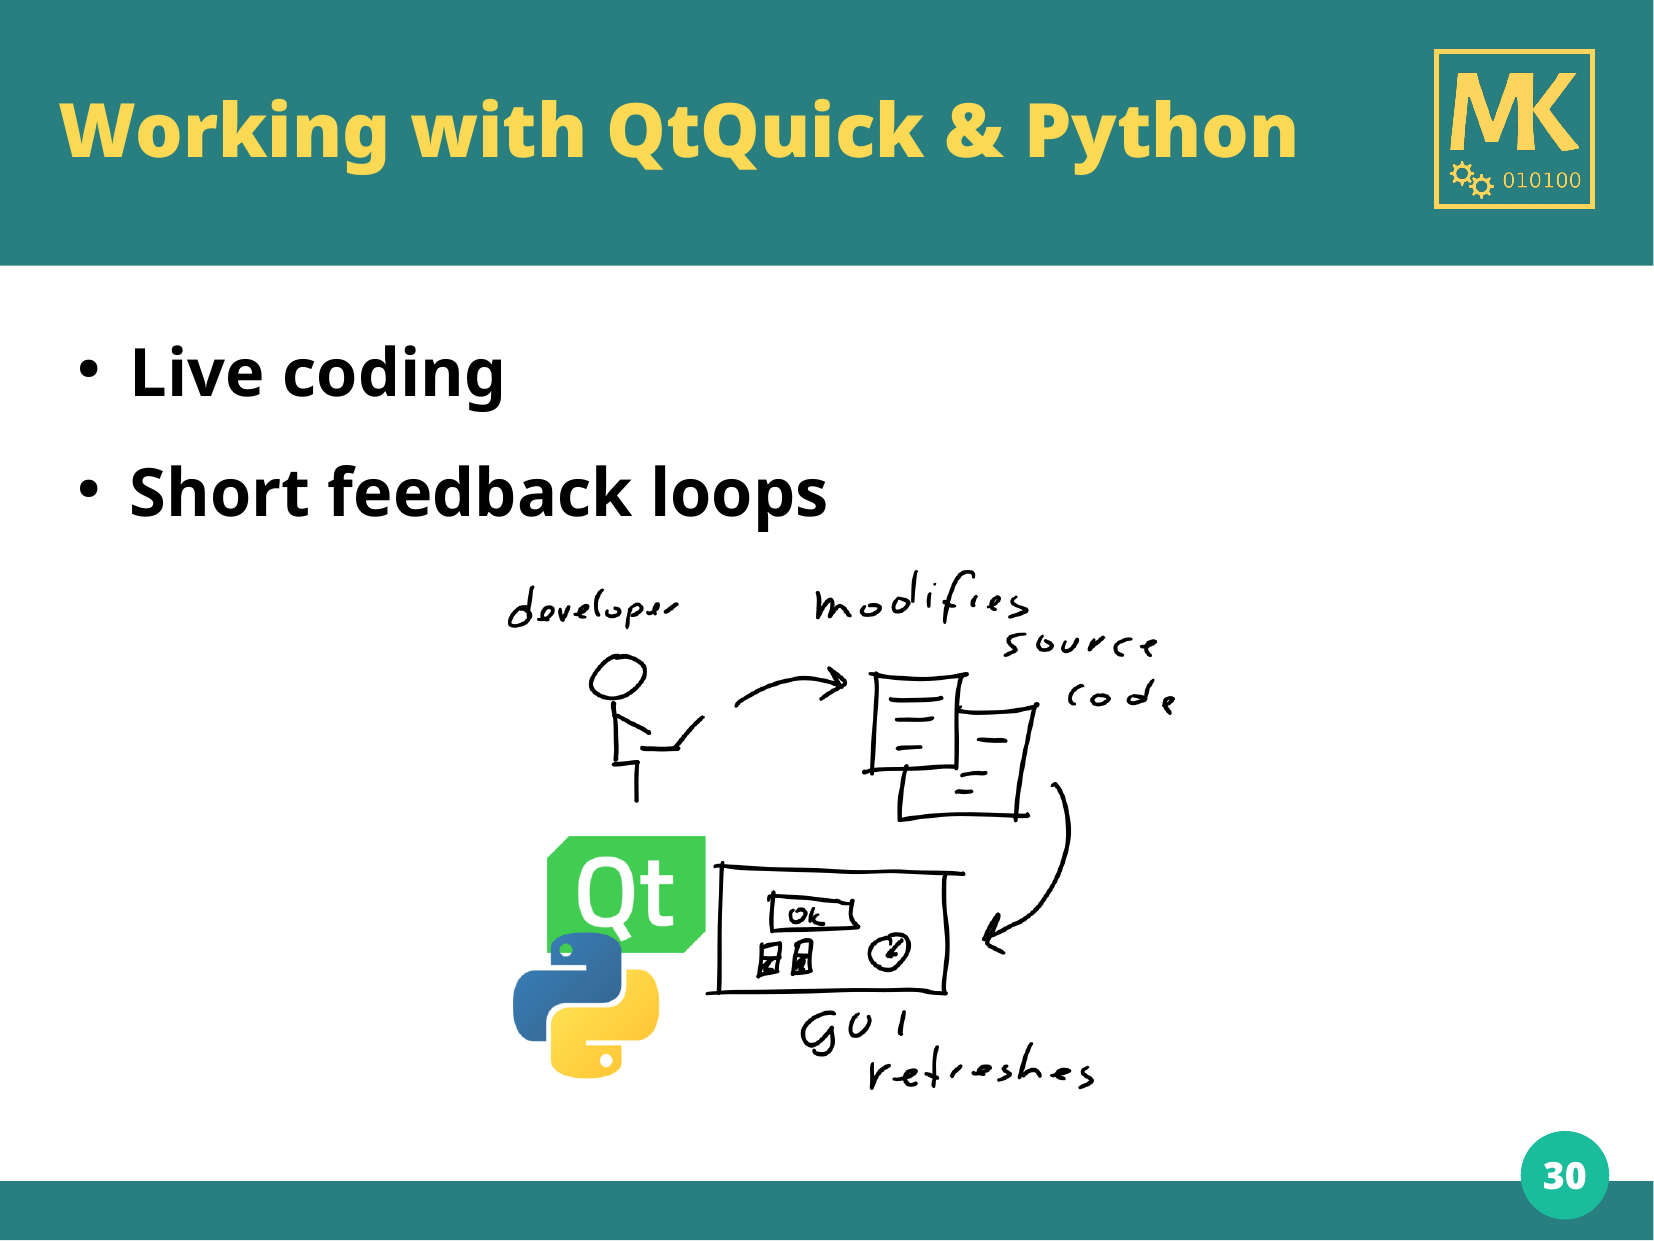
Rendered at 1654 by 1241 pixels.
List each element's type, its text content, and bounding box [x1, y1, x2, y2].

title Working with QtQuick & Python [59, 49, 1595, 207]
picture [500, 562, 1182, 1097]
list Live coding Short feedback loops [59, 324, 1595, 1152]
